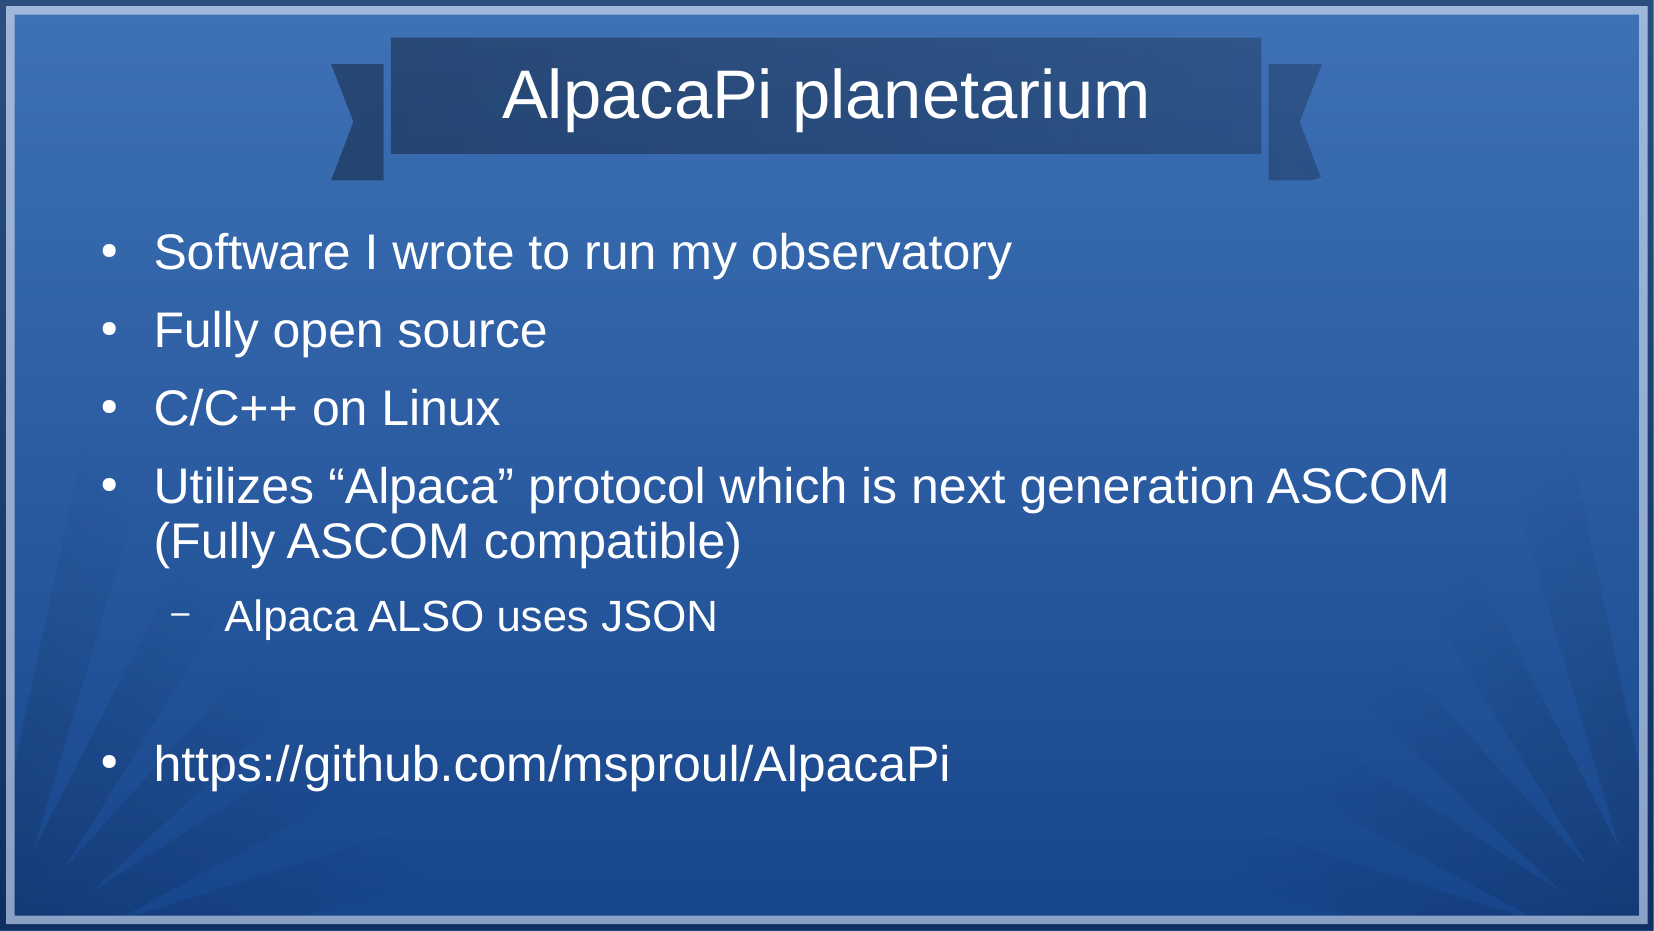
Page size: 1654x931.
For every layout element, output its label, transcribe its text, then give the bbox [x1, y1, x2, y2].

title AlpacaPi planetarium [389, 35, 1264, 154]
list Software I wrote to run my observatory Fully open source C/C++ on Linux Utilizes “Alpaca” protocol which is next generation ASCOM (Fully ASCOM compatible) Alpaca ALSO uses JSON https://github.com/msproul/AlpacaPi [82, 224, 1571, 848]
